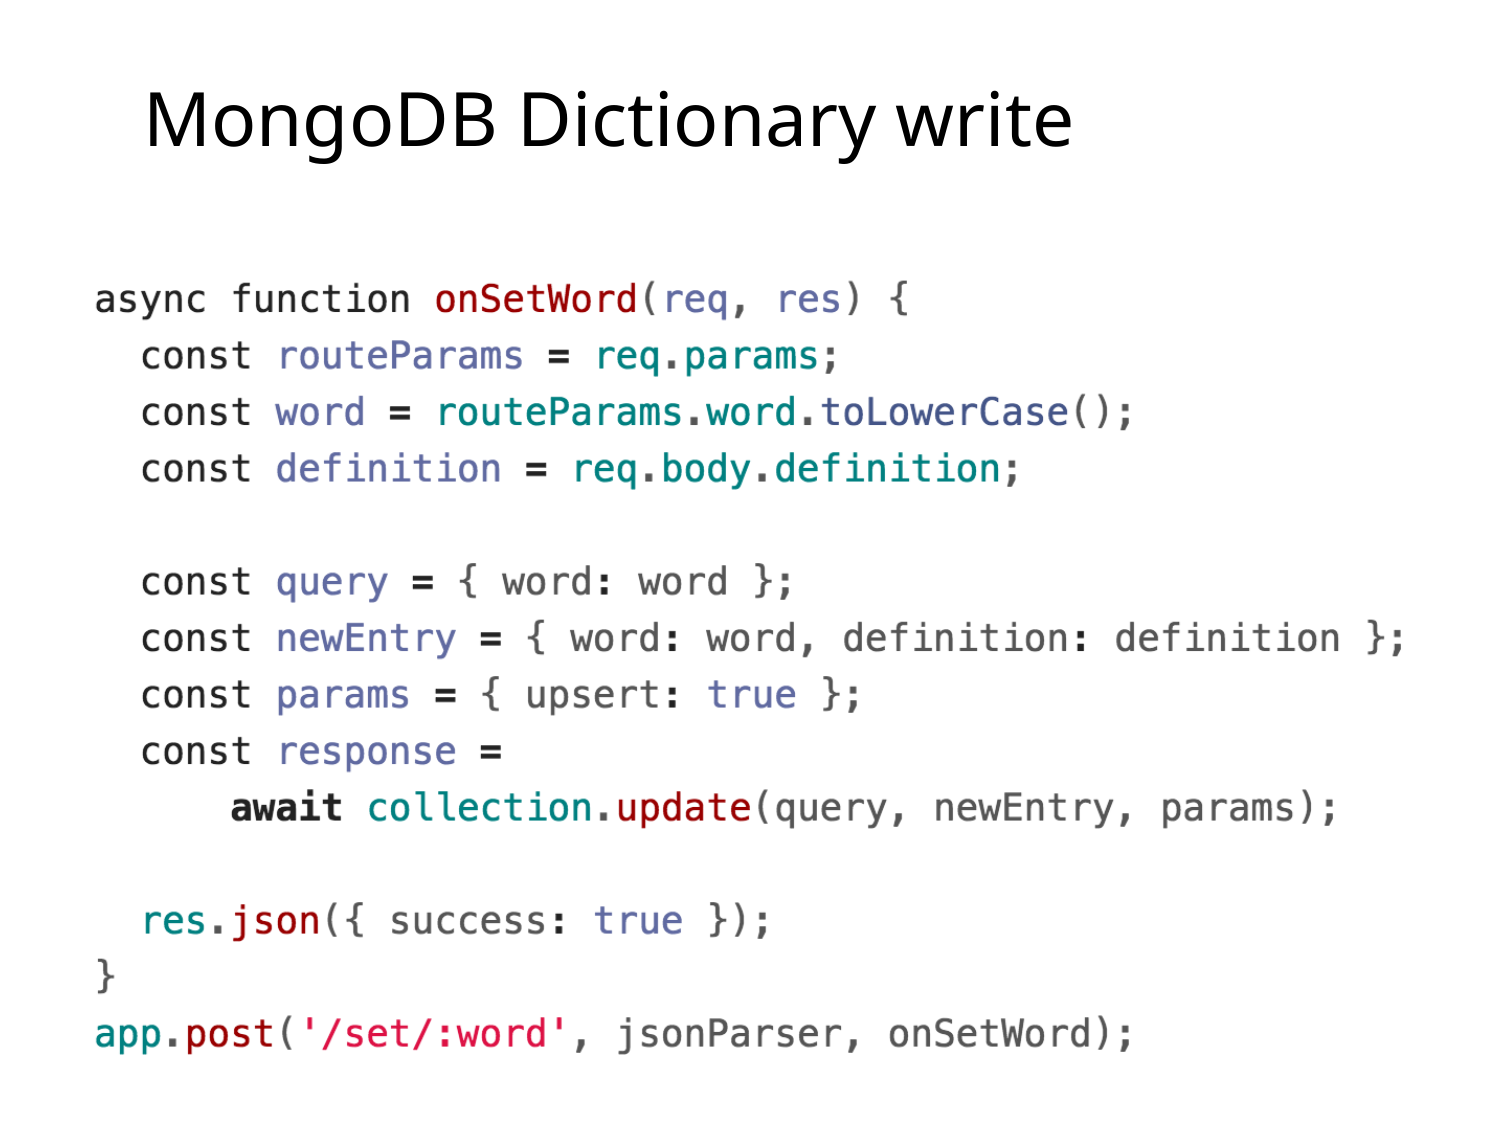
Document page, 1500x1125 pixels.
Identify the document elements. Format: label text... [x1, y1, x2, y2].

title MongoDB Dictionary write [128, 56, 1372, 183]
picture [76, 266, 1424, 1078]
